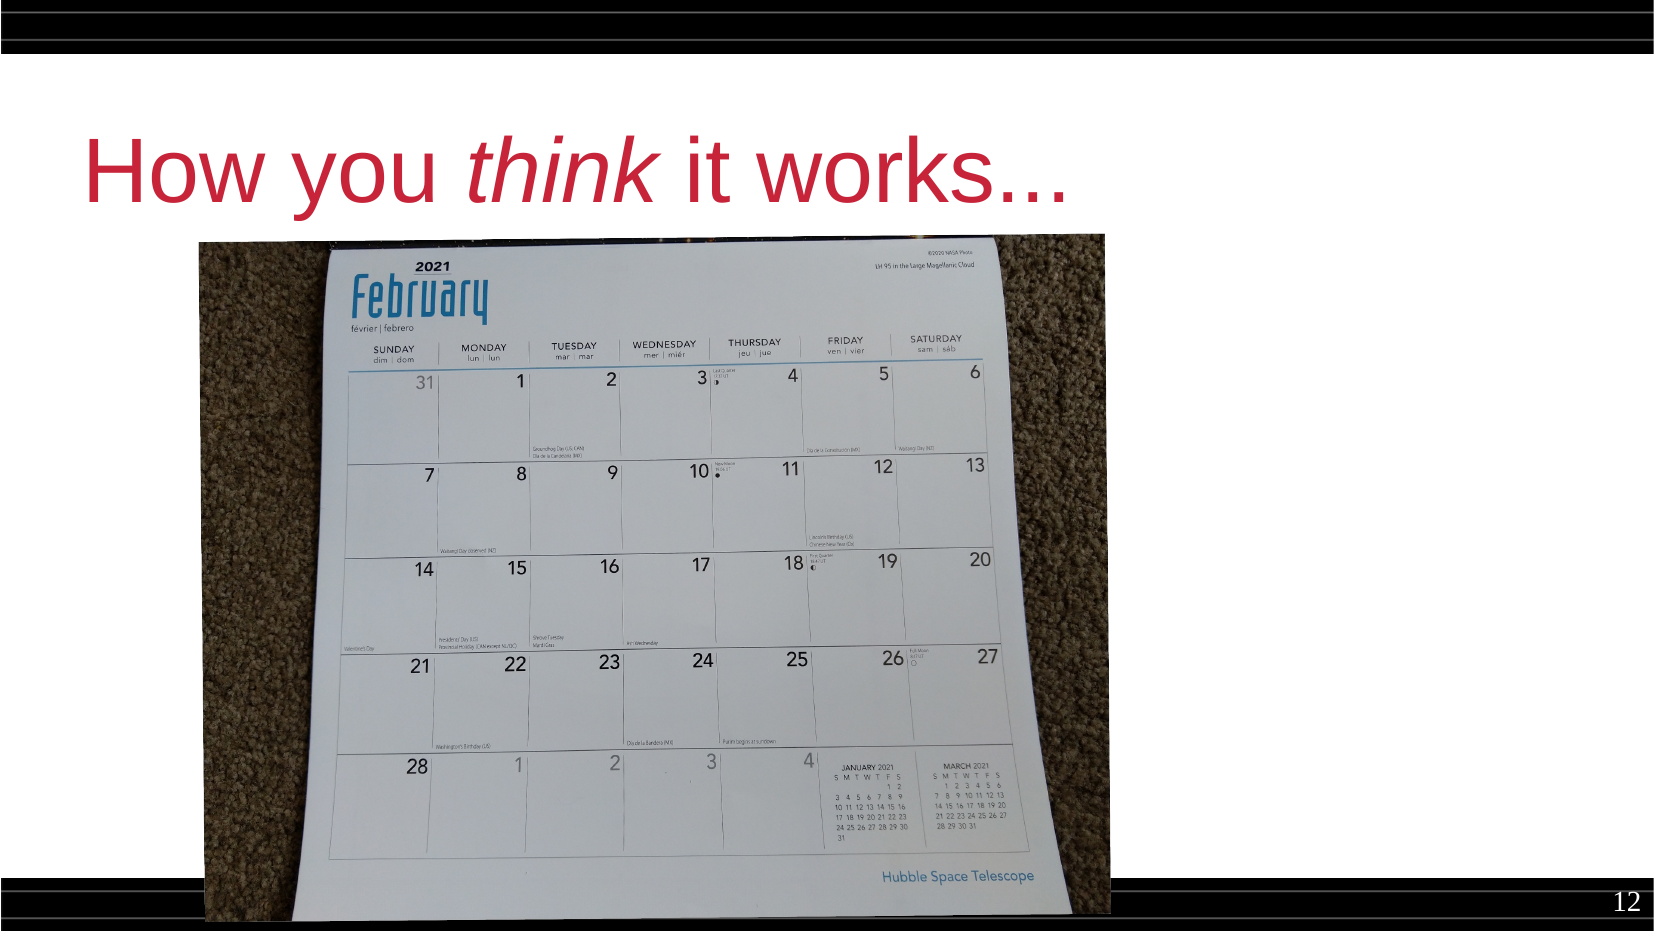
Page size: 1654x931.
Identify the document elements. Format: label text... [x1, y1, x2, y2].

picture [1, 0, 1654, 54]
title How you think it works... [82, 92, 1571, 249]
picture [1, 233, 1654, 931]
